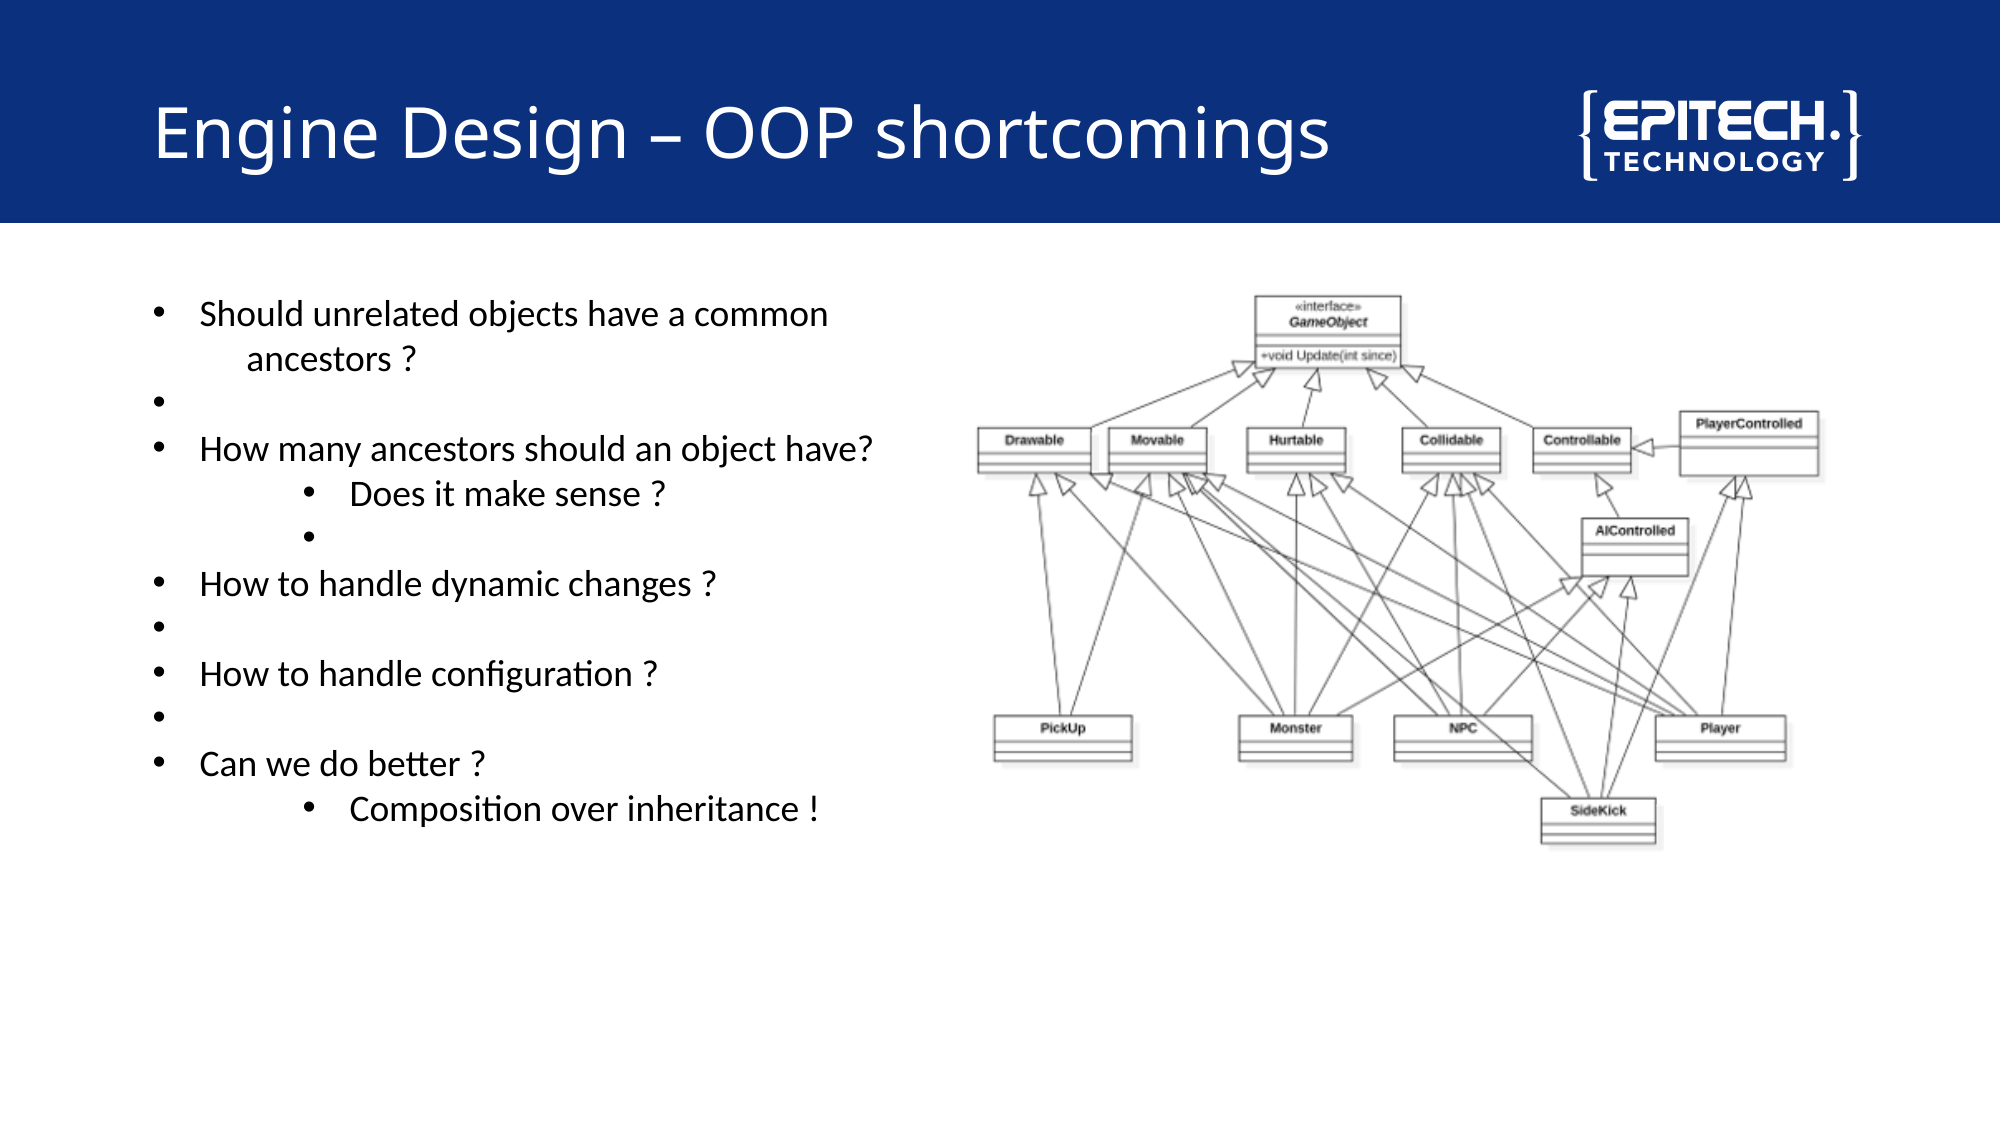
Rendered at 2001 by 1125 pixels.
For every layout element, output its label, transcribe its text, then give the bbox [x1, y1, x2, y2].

text_box Should unrelated objects have a common ancestors ? How many ancestors should an object have? Does it make sense ? How to handle dynamic changes ? How to handle configuration ? Can we do better ? Composition over inheritance ! [137, 281, 908, 842]
title Engine Design – OOP shortcomings [137, 59, 1566, 212]
picture [968, 286, 1859, 885]
